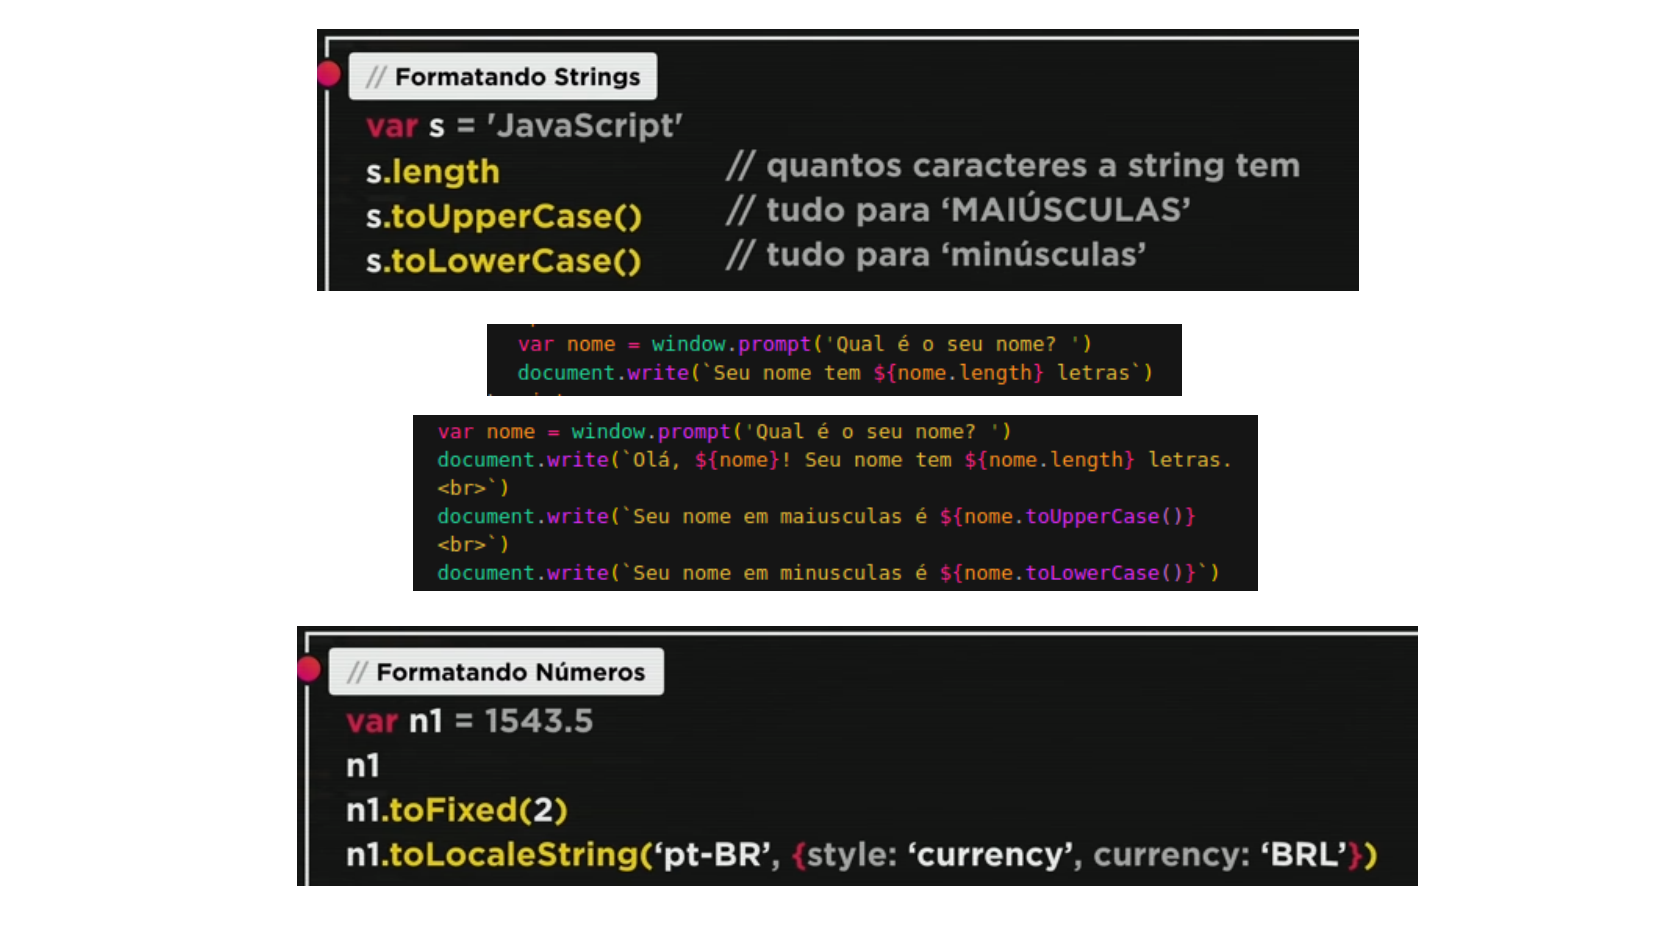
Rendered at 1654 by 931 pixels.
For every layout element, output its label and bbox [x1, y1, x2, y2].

picture [317, 29, 1359, 291]
picture [297, 626, 1418, 886]
picture [487, 324, 1182, 396]
picture [413, 415, 1258, 591]
